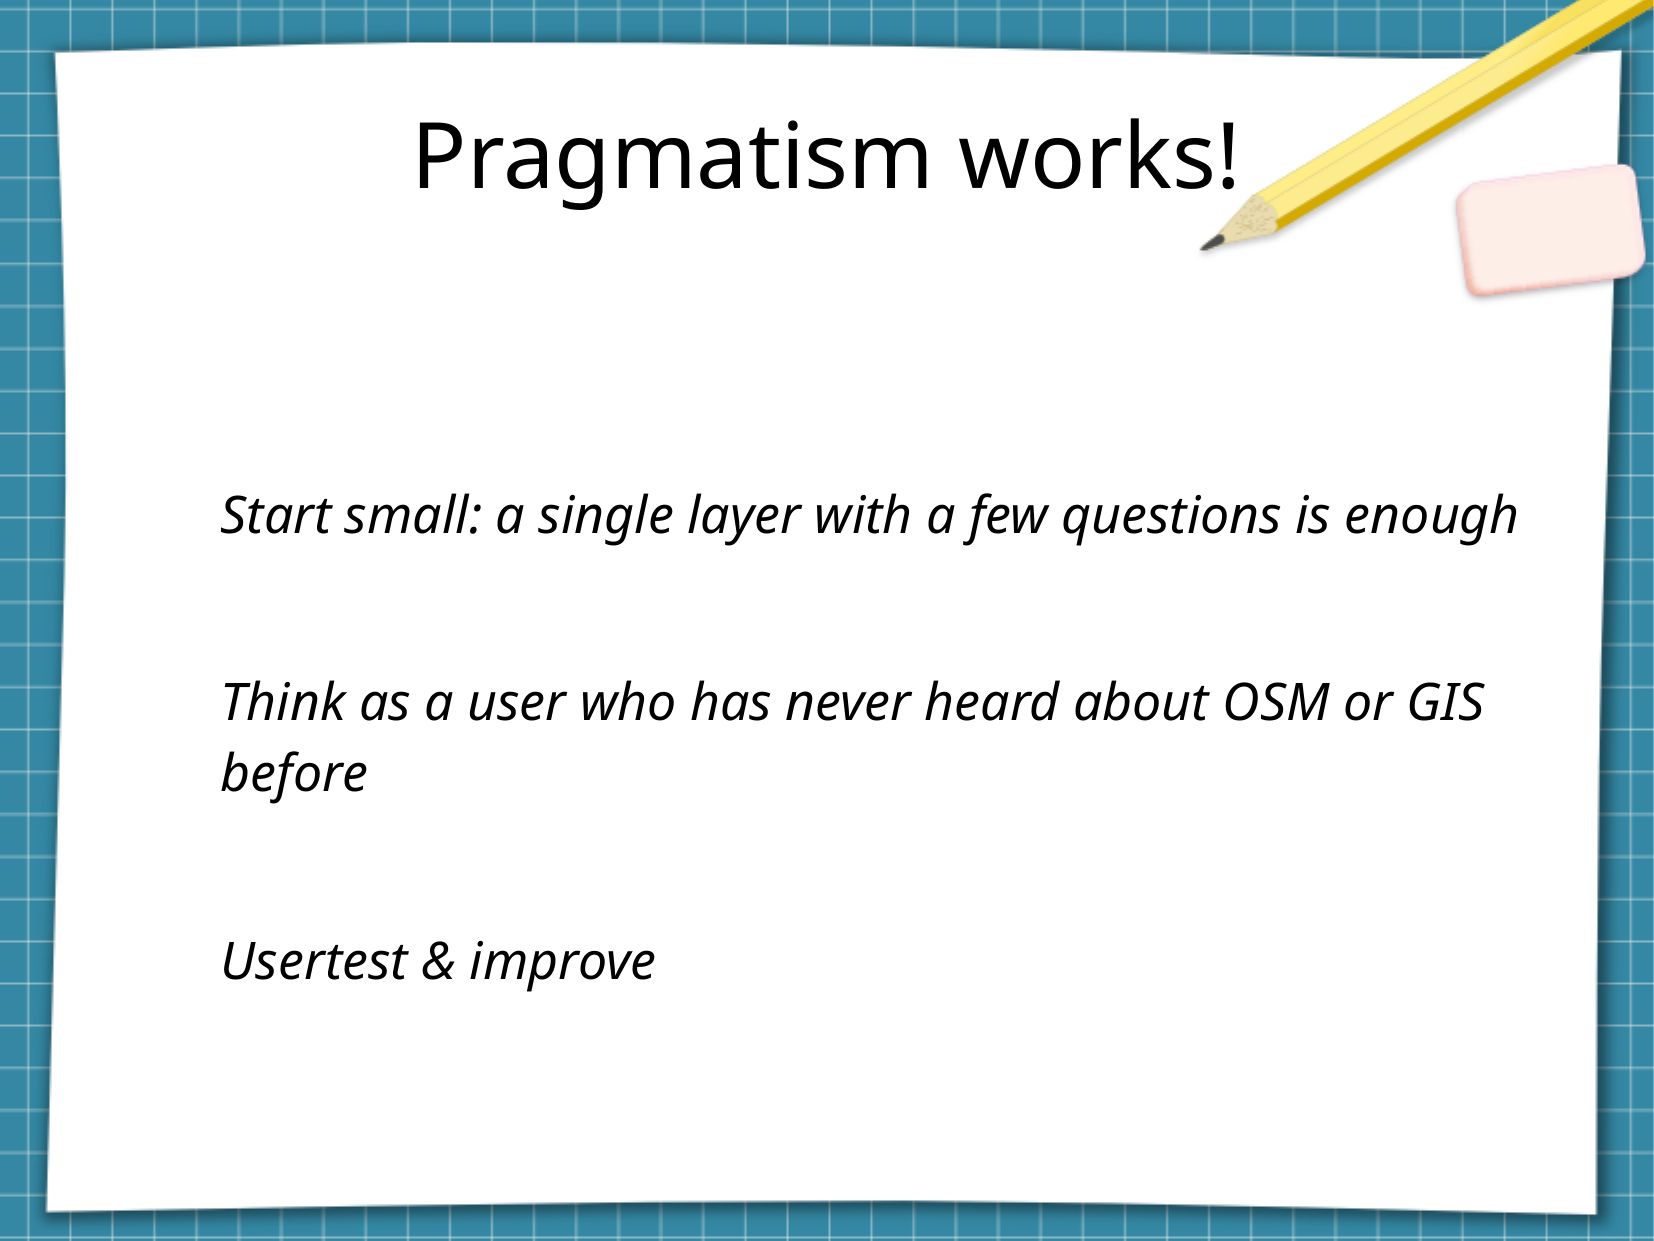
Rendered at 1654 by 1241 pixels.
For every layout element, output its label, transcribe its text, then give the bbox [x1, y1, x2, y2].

title Pragmatism works! [82, 49, 1571, 257]
picture [0, 0, 1654, 1241]
list Start small: a single layer with a few questions is enough Think as a user who has never heard about OSM or GIS before Usertest & improve [82, 290, 1571, 1010]
